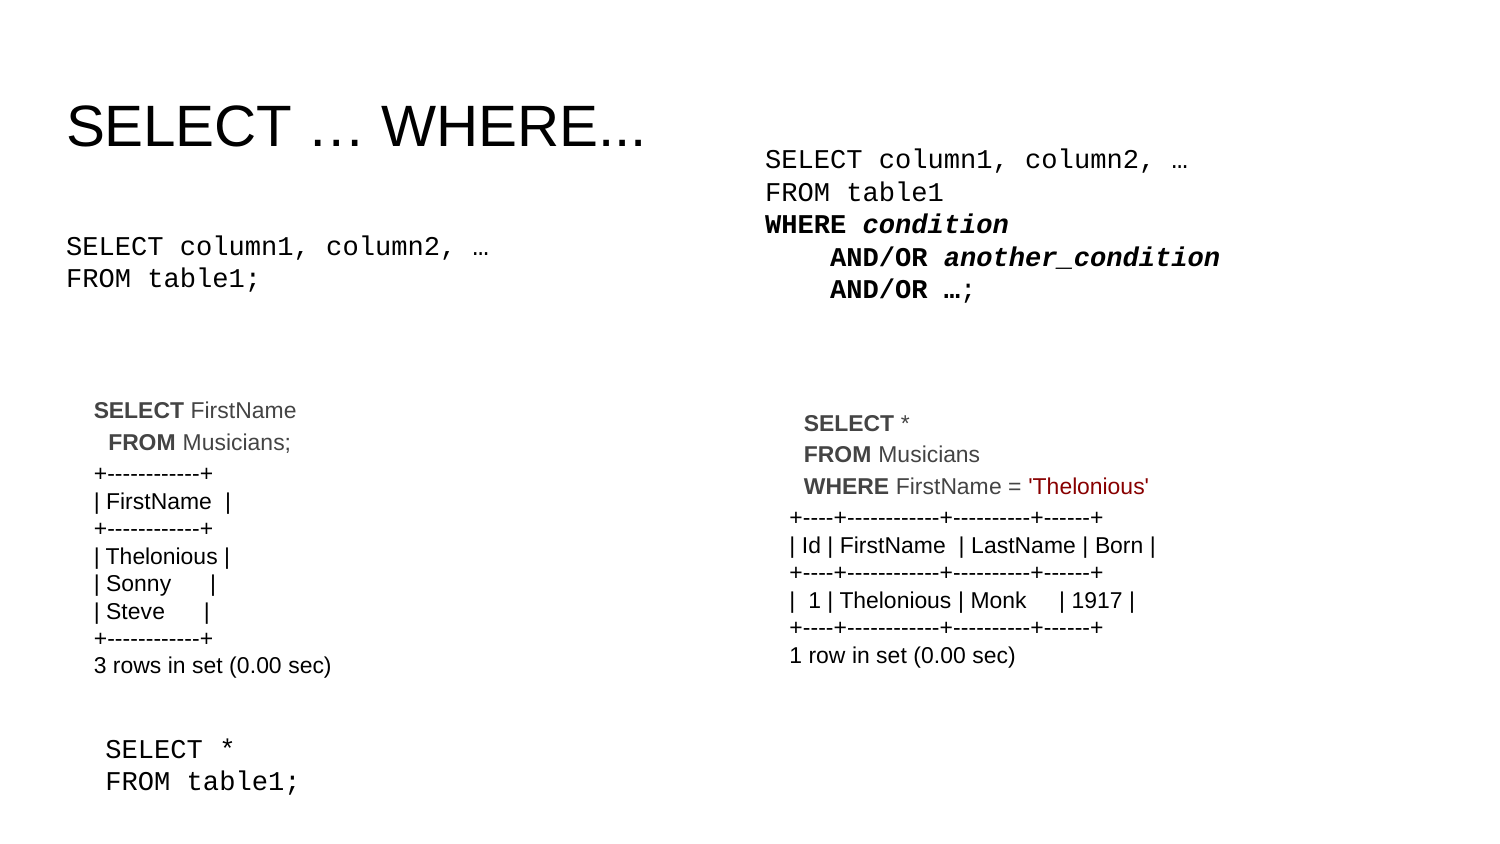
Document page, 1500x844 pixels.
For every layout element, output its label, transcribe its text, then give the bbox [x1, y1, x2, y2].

text_box SELECT * FROM table1; [90, 716, 583, 844]
title SELECT … WHERE... SELECT column1, column2, … FROM table1; [51, 72, 1449, 167]
text_box SELECT column1, column2, … FROM table1 WHERE condition AND/OR another_condition AND/OR …; [750, 126, 1243, 619]
text_box SELECT FirstName FROM Musicians; +------------+ | FirstName | +------------+ | Thelonious | | Sonny | | Steve | +------------+ 3 rows in set (0.00 sec) [78, 376, 774, 827]
text_box SELECT * FROM Musicians WHERE FirstName = 'Thelonious' +----+------------+----------+------+ | Id | FirstName | LastName | Born | +----+------------+----------+------+ | 1 | Thelonious | Monk | 1917 | +----+------------+----------+------+ 1 row in set (0.00 sec) [774, 389, 1267, 844]
